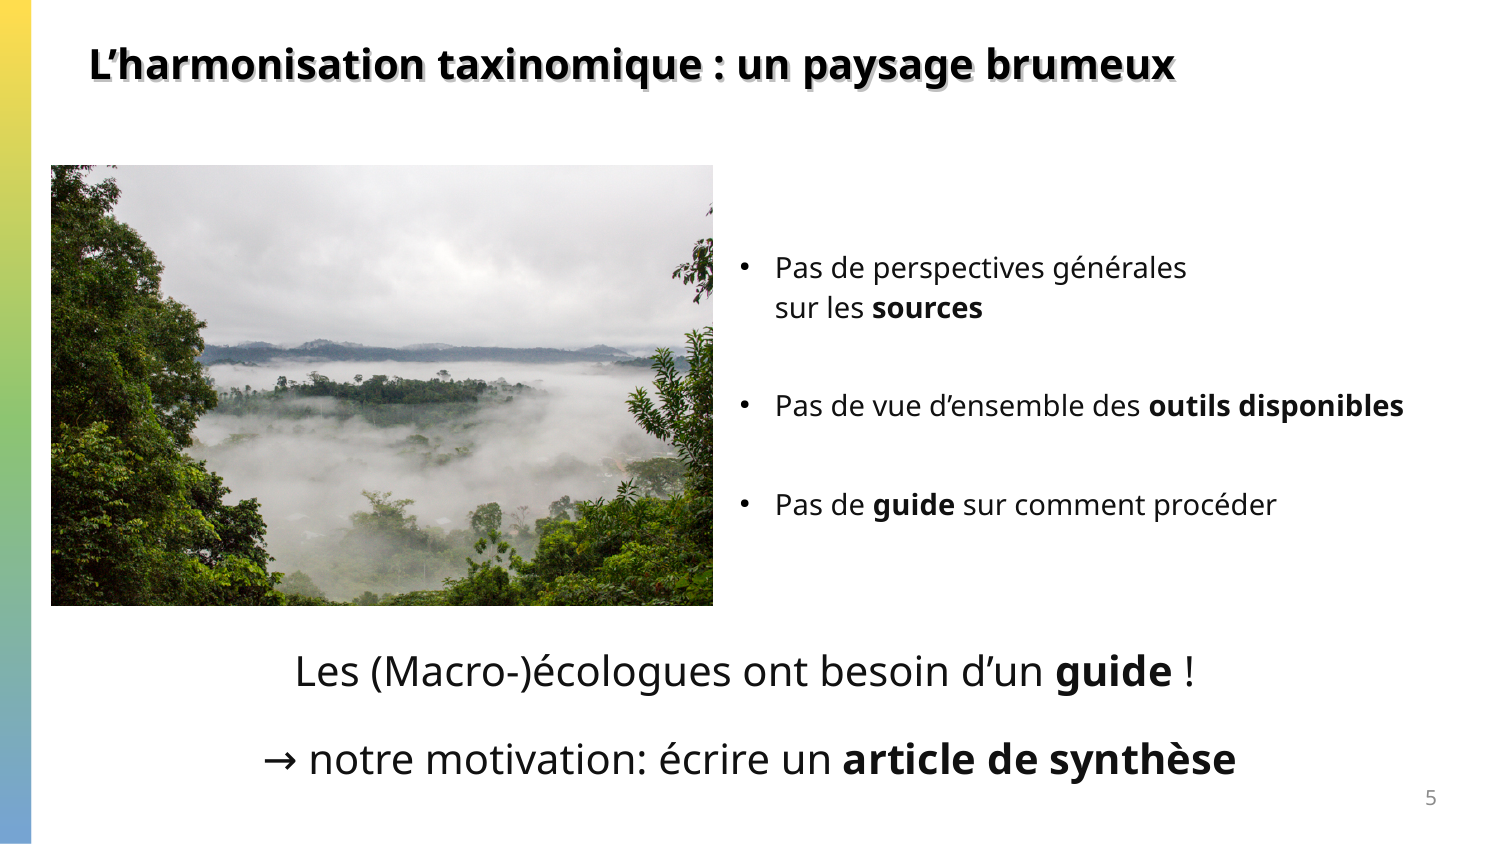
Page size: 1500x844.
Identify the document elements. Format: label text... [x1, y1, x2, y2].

list L’harmonisation taxinomique : un paysage brumeux [88, 38, 1442, 95]
picture [0, 0, 1500, 844]
text_box Pas de perspectives générales sur les sources Pas de vue d’ensemble des outils disponibles Pas de guide sur comment procéder [724, 239, 1461, 552]
text_box → notre motivation: écrire un article de synthèse [188, 722, 1312, 789]
text_box Les (Macro-)écologues ont besoin d’un guide ! [226, 634, 1274, 700]
slide_number <numéro> [1240, 767, 1437, 813]
